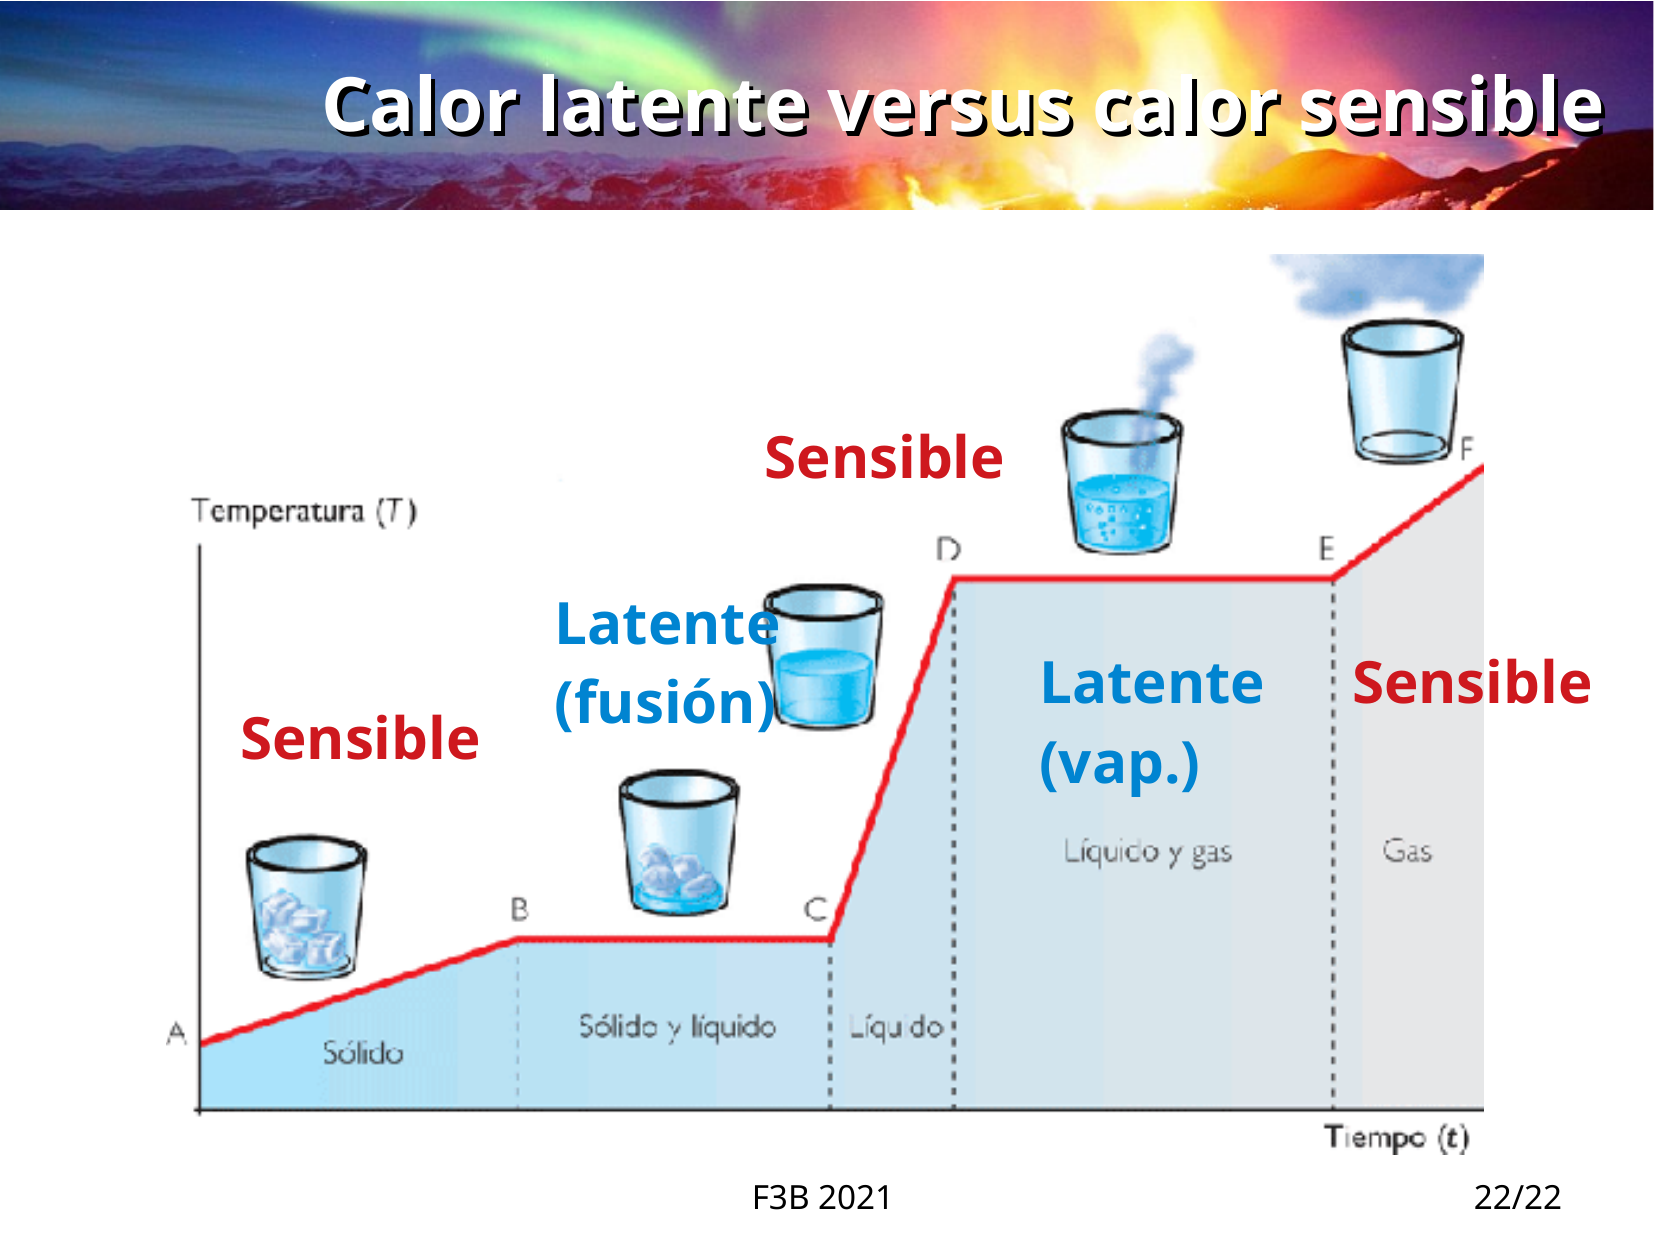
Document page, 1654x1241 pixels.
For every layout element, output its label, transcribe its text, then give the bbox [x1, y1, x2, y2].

picture [166, 254, 1484, 1156]
text_box Sensible [750, 409, 993, 496]
text_box Latente (vap.) [1024, 634, 1257, 791]
picture [0, 1, 1654, 210]
title Calor latente versus calor sensible [45, 15, 1606, 191]
text_box Latente (fusión) [540, 574, 773, 732]
text_box Sensible [225, 690, 469, 776]
text_box Sensible [1337, 634, 1581, 721]
